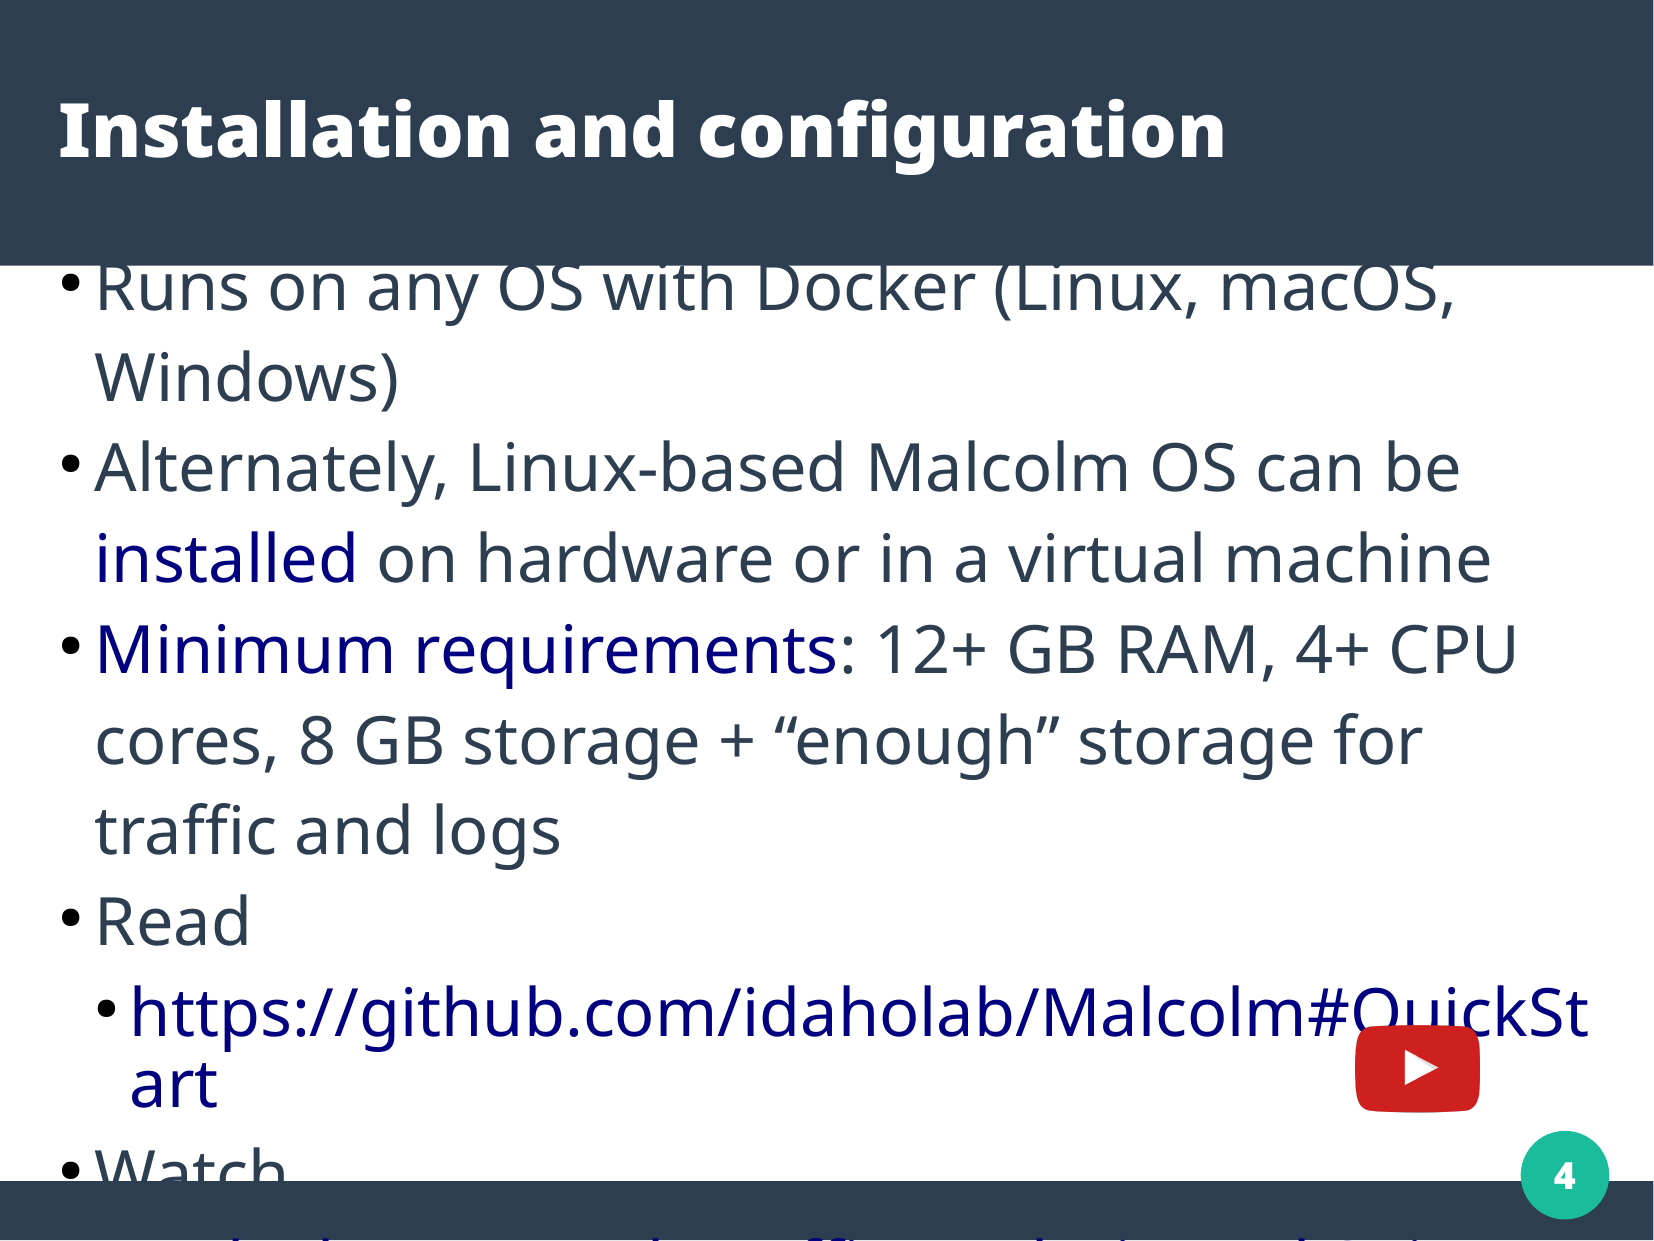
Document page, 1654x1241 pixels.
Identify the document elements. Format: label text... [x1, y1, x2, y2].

title Installation and configuration [59, 49, 1595, 207]
subtitle Runs on any OS with Docker (Linux, macOS, Windows) Alternately, Linux-based Malcolm OS can be installed on hardware or in a virtual machine Minimum requirements: 12+ GB RAM, 4+ CPU cores, 8 GB storage + “enough” storage for traffic and logs Read https://github.com/idaholab/Malcolm#QuickStart Watch Malcolm Network Traffic Analysis Tool Suite [59, 324, 1595, 1152]
picture [1355, 1006, 1480, 1131]
